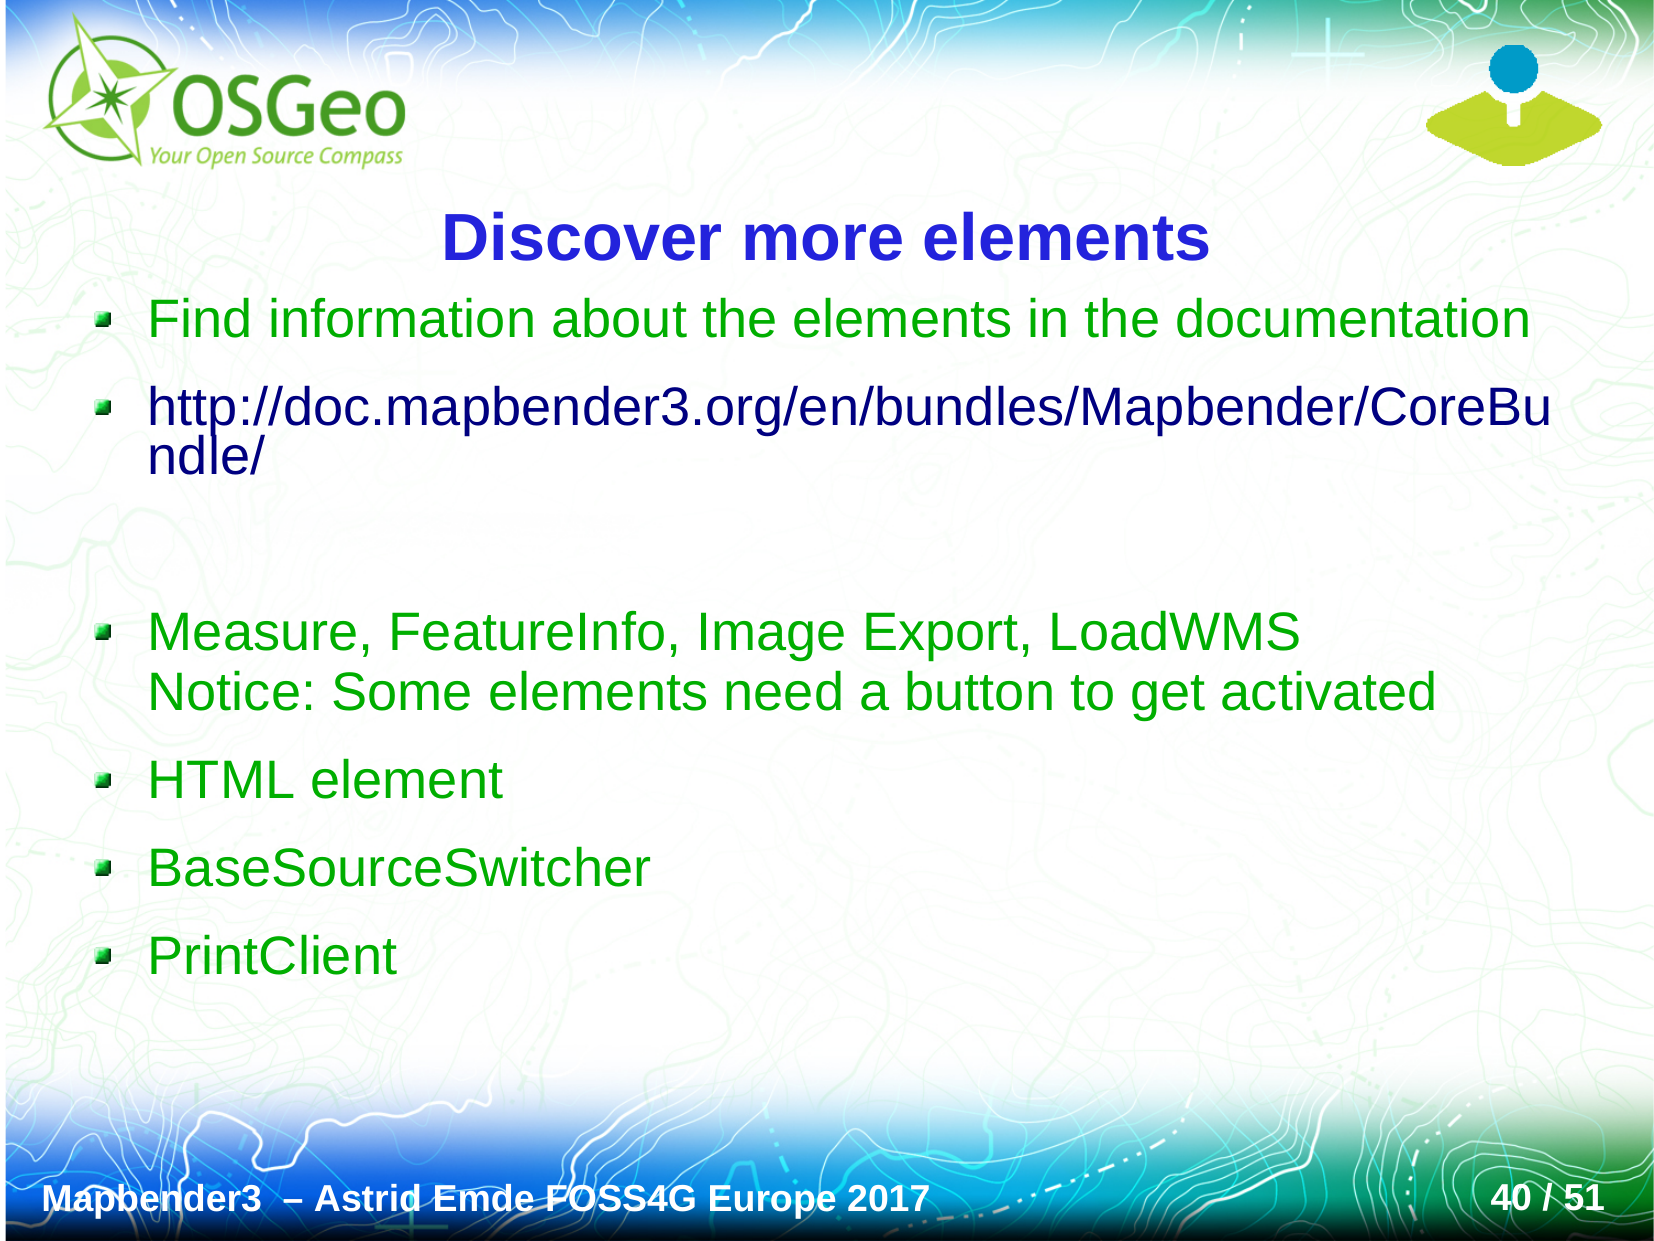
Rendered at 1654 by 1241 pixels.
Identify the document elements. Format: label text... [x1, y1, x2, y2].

picture [5, 0, 1654, 1241]
title Discover more elements [82, 188, 1571, 361]
list Find information about the elements in the documentation http://doc.mapbender3.org/en/bundles/Mapbender/CoreBundle/ Measure, FeatureInfo, Image Export, LoadWMS Notice: Some elements need a button to get activated HTML element BaseSourceSwitcher PrintClient [76, 288, 1565, 1093]
